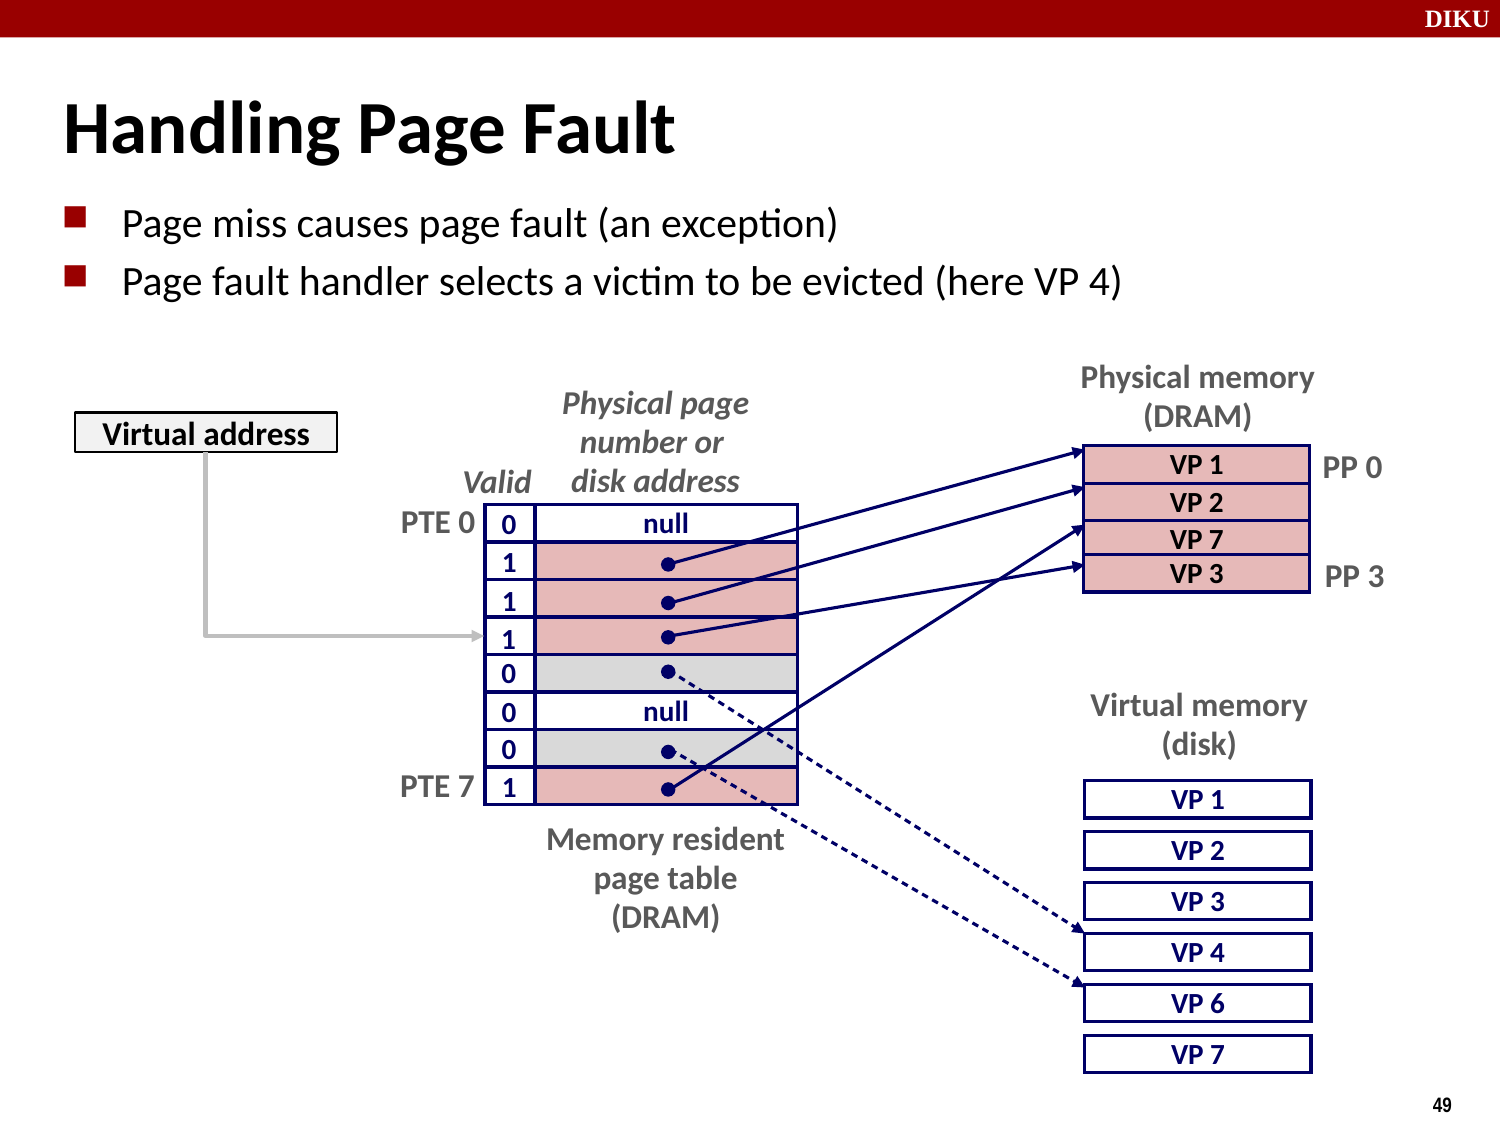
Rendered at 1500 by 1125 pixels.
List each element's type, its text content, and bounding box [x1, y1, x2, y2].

text_box PTE 7 [385, 758, 490, 814]
text_box VP 3 [1084, 882, 1312, 920]
text_box Virtual address [75, 412, 338, 453]
text_box Virtual memory (disk) [1075, 677, 1323, 772]
text_box VP 2 [1084, 831, 1312, 869]
text_box Memory resident page table (DRAM) [531, 811, 801, 945]
text_box 1 [487, 537, 532, 576]
text_box null [536, 504, 798, 542]
text_box VP 2 [1083, 484, 1310, 521]
text_box PTE 0 [385, 493, 490, 549]
text_box 1 [490, 775, 532, 814]
text_box VP 7 [1083, 521, 1310, 554]
text_box VP 7 [1084, 1035, 1312, 1073]
text_box 0 [486, 687, 532, 724]
text_box [536, 730, 798, 805]
text_box PP 3 [1310, 548, 1400, 604]
text_box Physical memory (DRAM) [1065, 349, 1330, 445]
text_box null [768, 711, 798, 730]
text_box 1 [487, 576, 532, 627]
text_box Handling Page Fault [48, 59, 1408, 188]
text_box null [759, 531, 798, 542]
text_box VP 1 [1084, 780, 1312, 819]
text_box Physical page number or disk address [547, 374, 765, 509]
text_box PP 0 [1307, 439, 1398, 495]
text_box VP 6 [1084, 984, 1312, 1022]
text_box 0 [486, 648, 531, 687]
text_box VP 4 [1084, 933, 1312, 971]
text_box VP 3 [1083, 554, 1310, 593]
text_box 1 [486, 614, 531, 648]
text_box Valid [447, 454, 560, 510]
text_box VP 1 [1083, 445, 1310, 484]
text_box 0 [486, 724, 532, 775]
text_box [536, 542, 798, 693]
text_box Page miss causes page fault (an exception) Page fault handler selects a victim to be evicted (here VP 4) [50, 188, 1414, 313]
text_box 0 [490, 499, 532, 537]
text_box null [536, 693, 798, 730]
